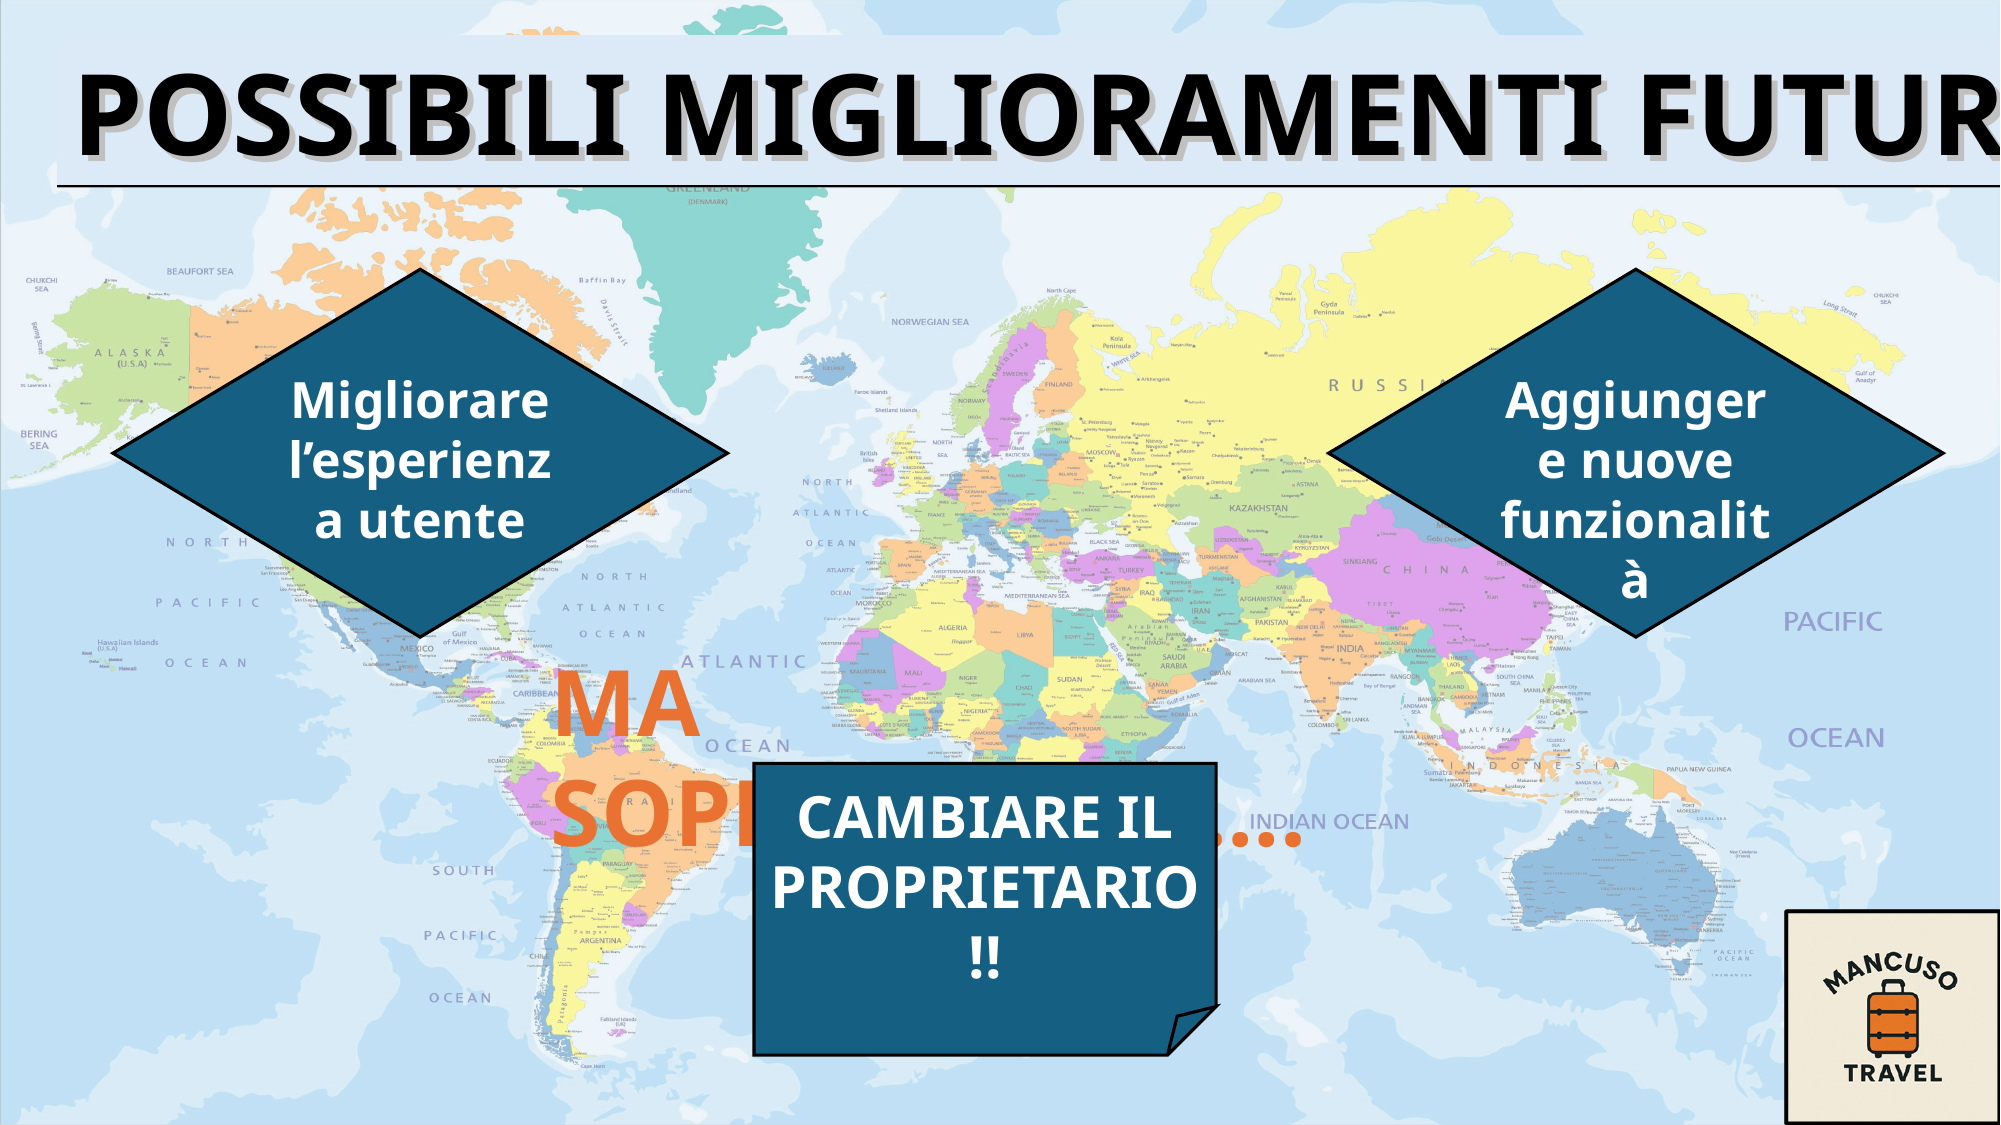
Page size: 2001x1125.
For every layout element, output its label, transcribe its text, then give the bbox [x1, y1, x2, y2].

text_box Aggiungere nuove funzionalità [1328, 269, 1944, 638]
text_box Migliorare l’esperienza utente [112, 269, 728, 638]
text_box CAMBIARE IL PROPRIETARIO!! [753, 763, 1217, 1056]
text_box MA SOPRATTUTTO…. [535, 637, 1435, 764]
picture [1784, 909, 2000, 1125]
text_box POSSIBILI MIGLIORAMENTI FUTURI [57, 35, 2000, 185]
